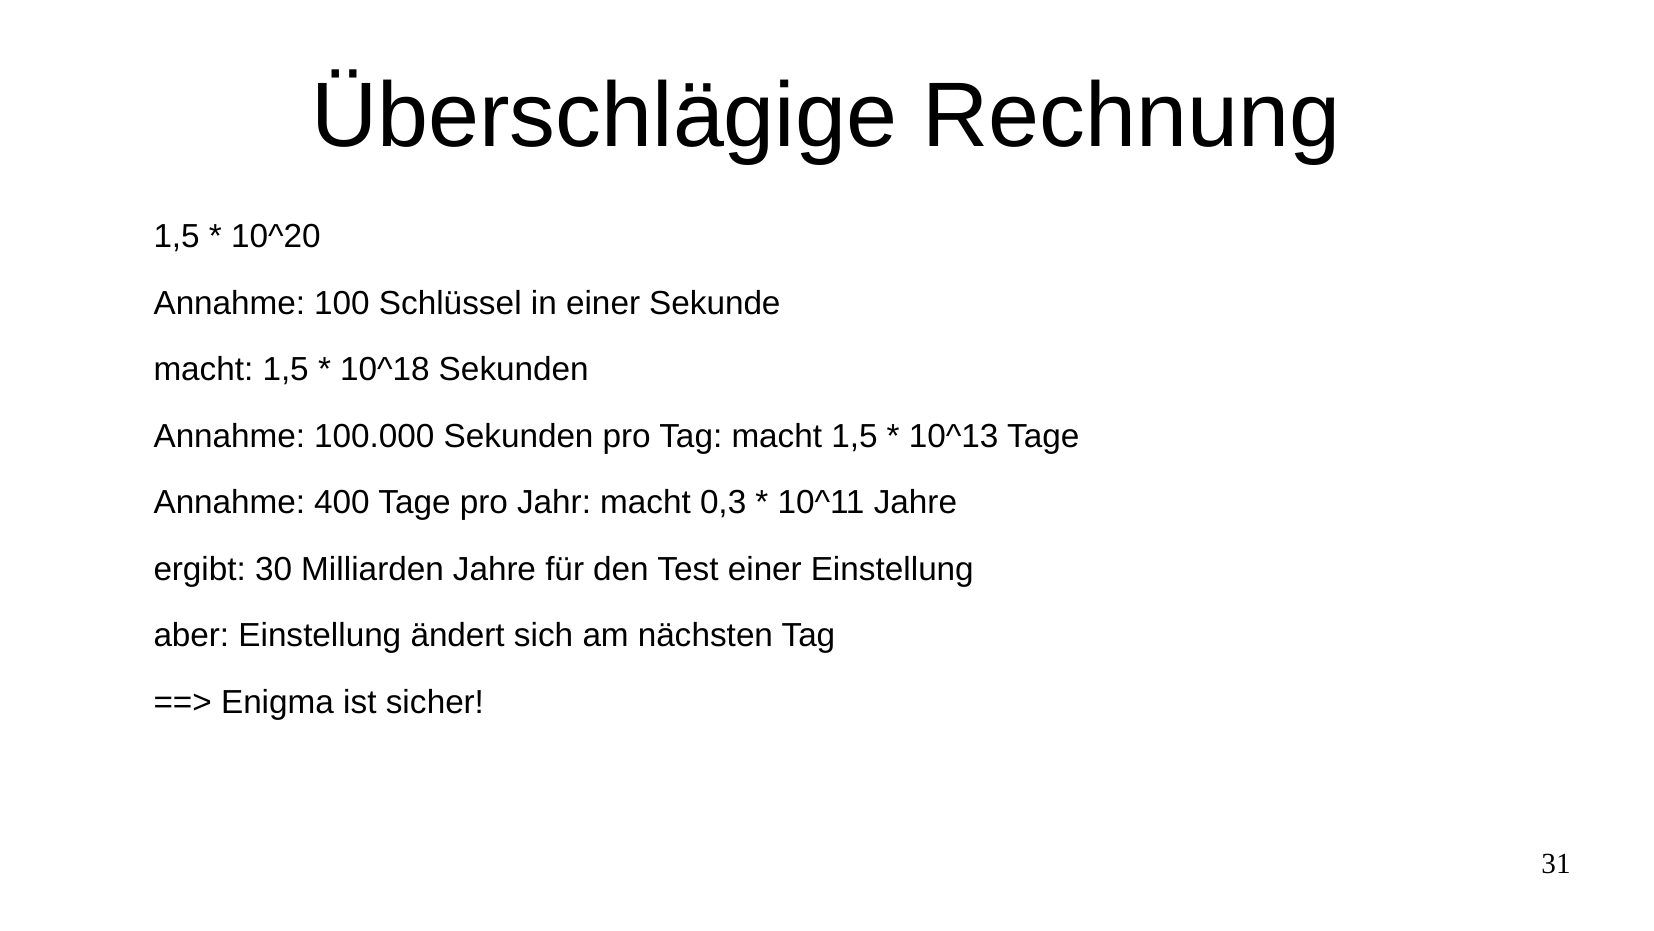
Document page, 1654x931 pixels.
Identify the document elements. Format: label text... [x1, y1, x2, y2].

list 1,5 * 10^20 Annahme: 100 Schlüssel in einer Sekunde macht: 1,5 * 10^18 Sekunden Annahme: 100.000 Sekunden pro Tag: macht 1,5 * 10^13 Tage Annahme: 400 Tage pro Jahr: macht 0,3 * 10^11 Jahre ergibt: 30 Milliarden Jahre für den Test einer Einstellung aber: Einstellung ändert sich am nächsten Tag ==> Enigma ist sicher! [82, 217, 1571, 758]
title Überschlägige Rechnung [82, 37, 1571, 193]
